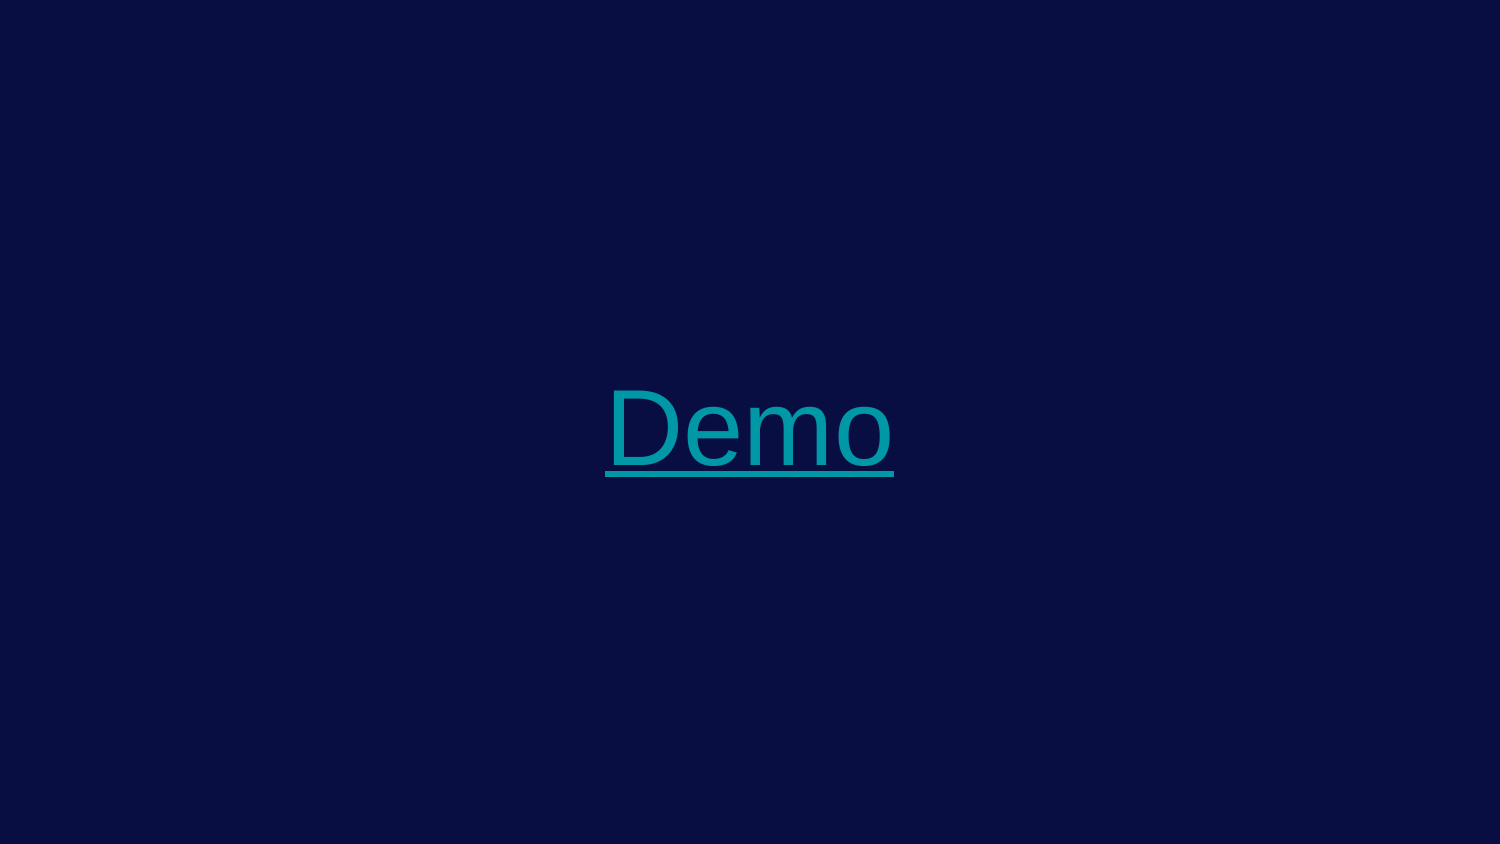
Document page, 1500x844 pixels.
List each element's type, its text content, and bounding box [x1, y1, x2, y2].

title Demo [51, 253, 1449, 591]
